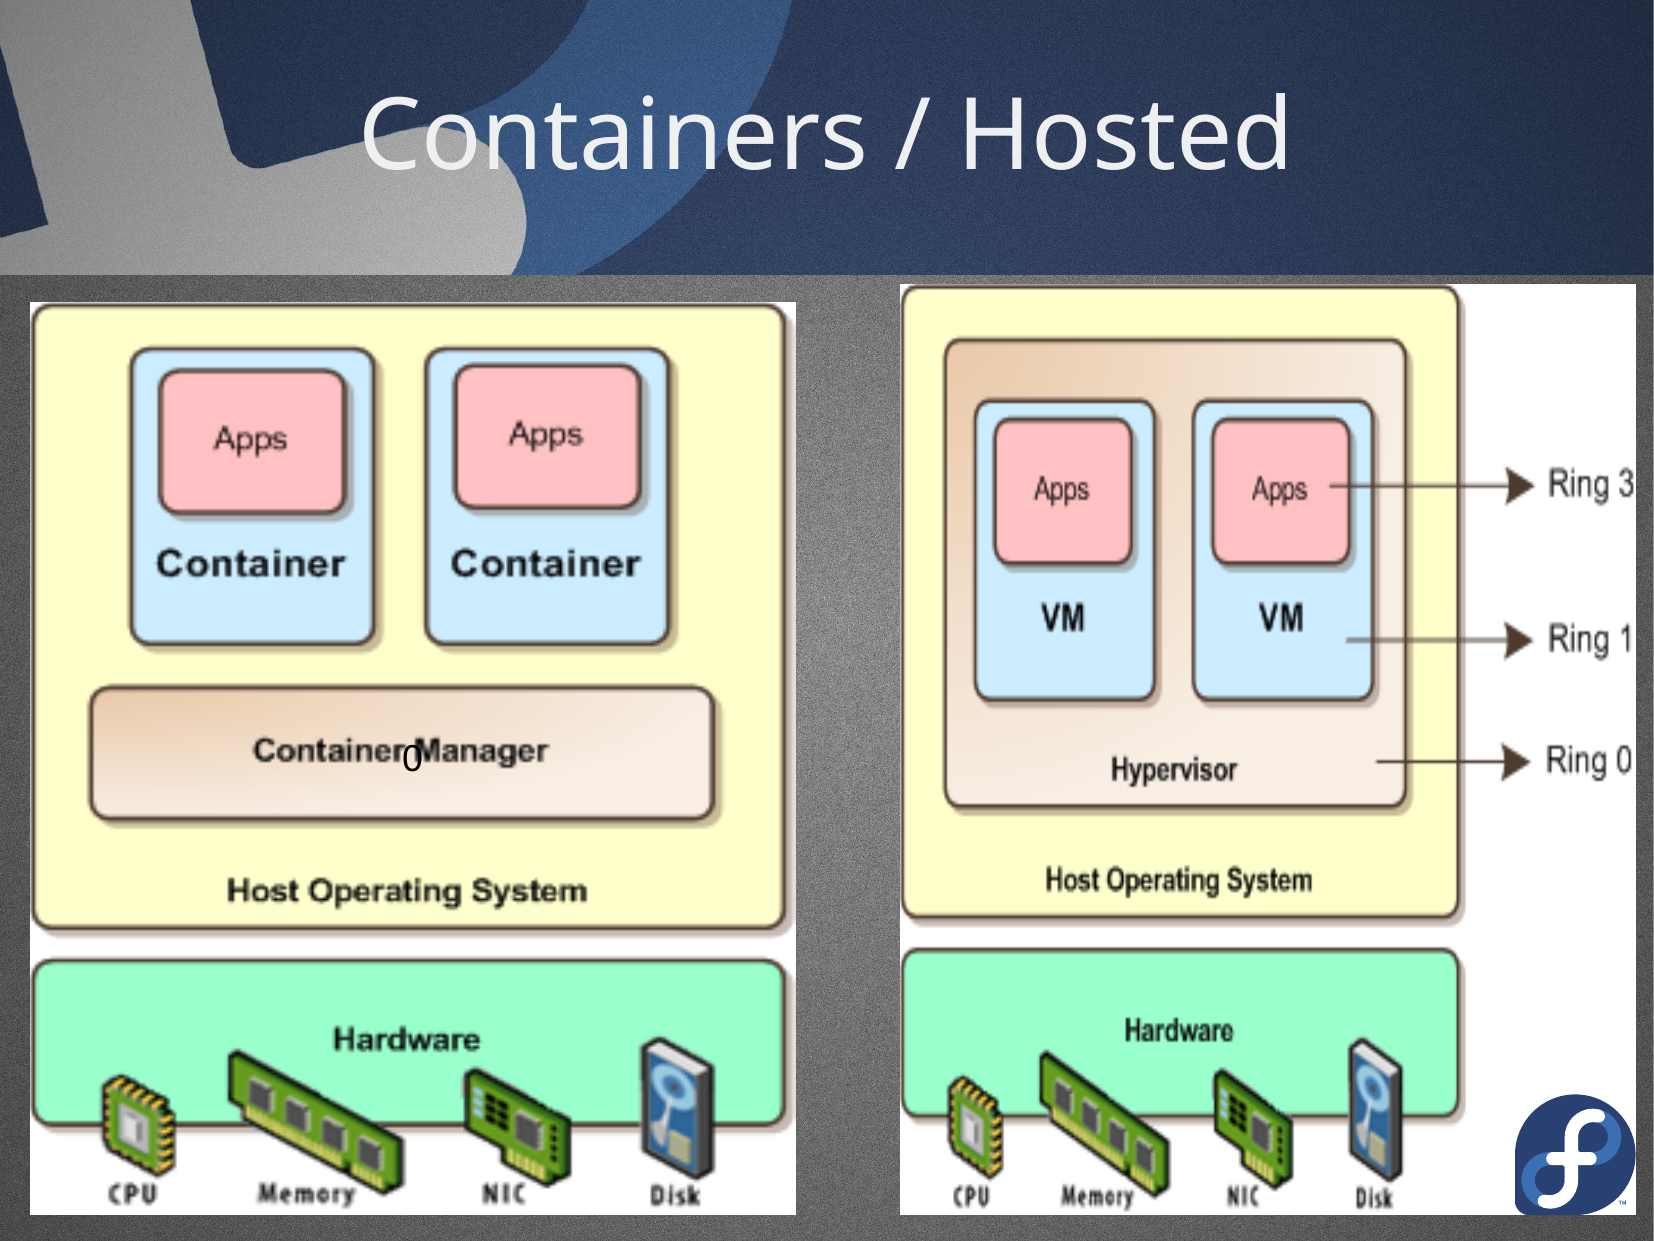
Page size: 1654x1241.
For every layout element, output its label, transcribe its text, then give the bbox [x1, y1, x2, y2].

picture [0, 0, 1654, 1241]
text_box Containers / Hosted [88, 29, 1565, 237]
